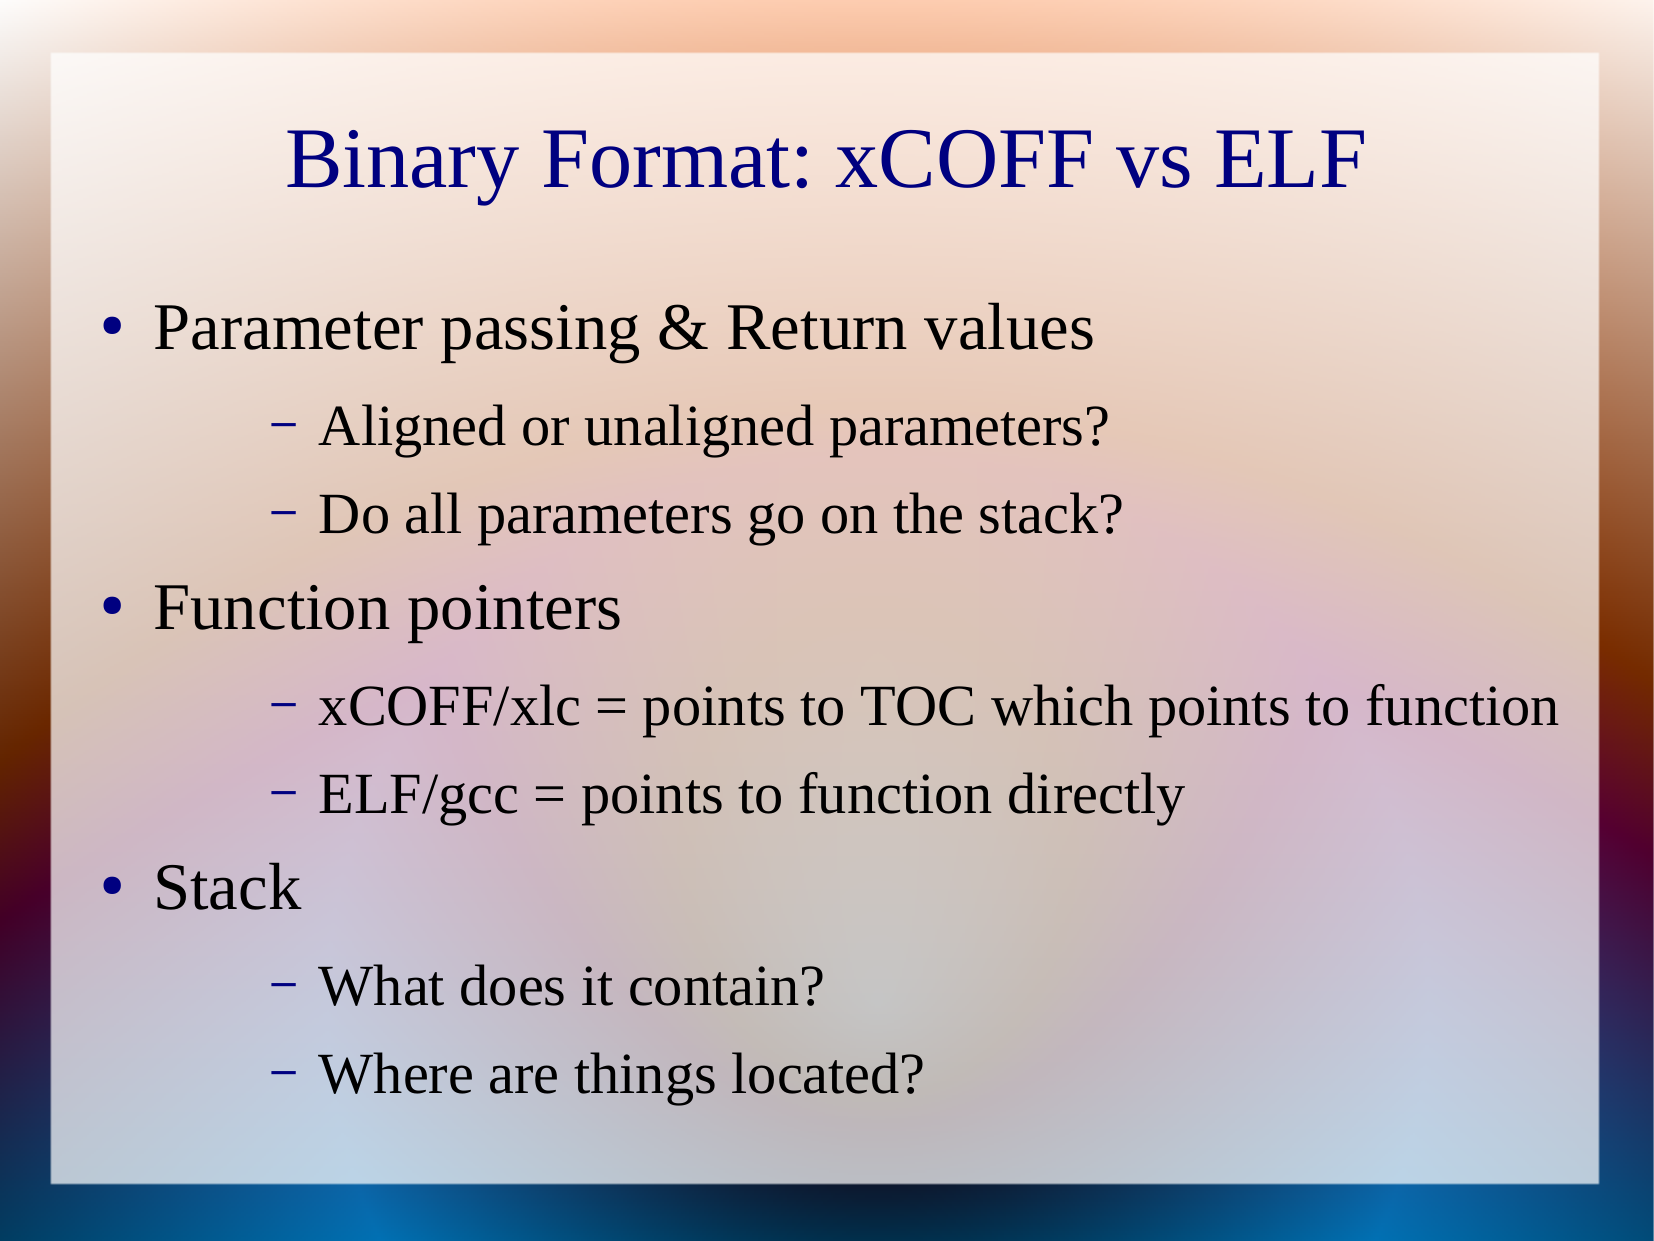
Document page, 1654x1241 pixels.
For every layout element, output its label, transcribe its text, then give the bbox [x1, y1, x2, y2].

picture [0, 0, 1654, 1241]
title Binary Format: xCOFF vs ELF [82, 55, 1571, 263]
list Parameter passing & Return values Aligned or unaligned parameters? Do all parameters go on the stack? Function pointers xCOFF/xlc = points to TOC which points to function ELF/gcc = points to function directly Stack What does it contain? Where are things located? [82, 290, 1571, 1109]
